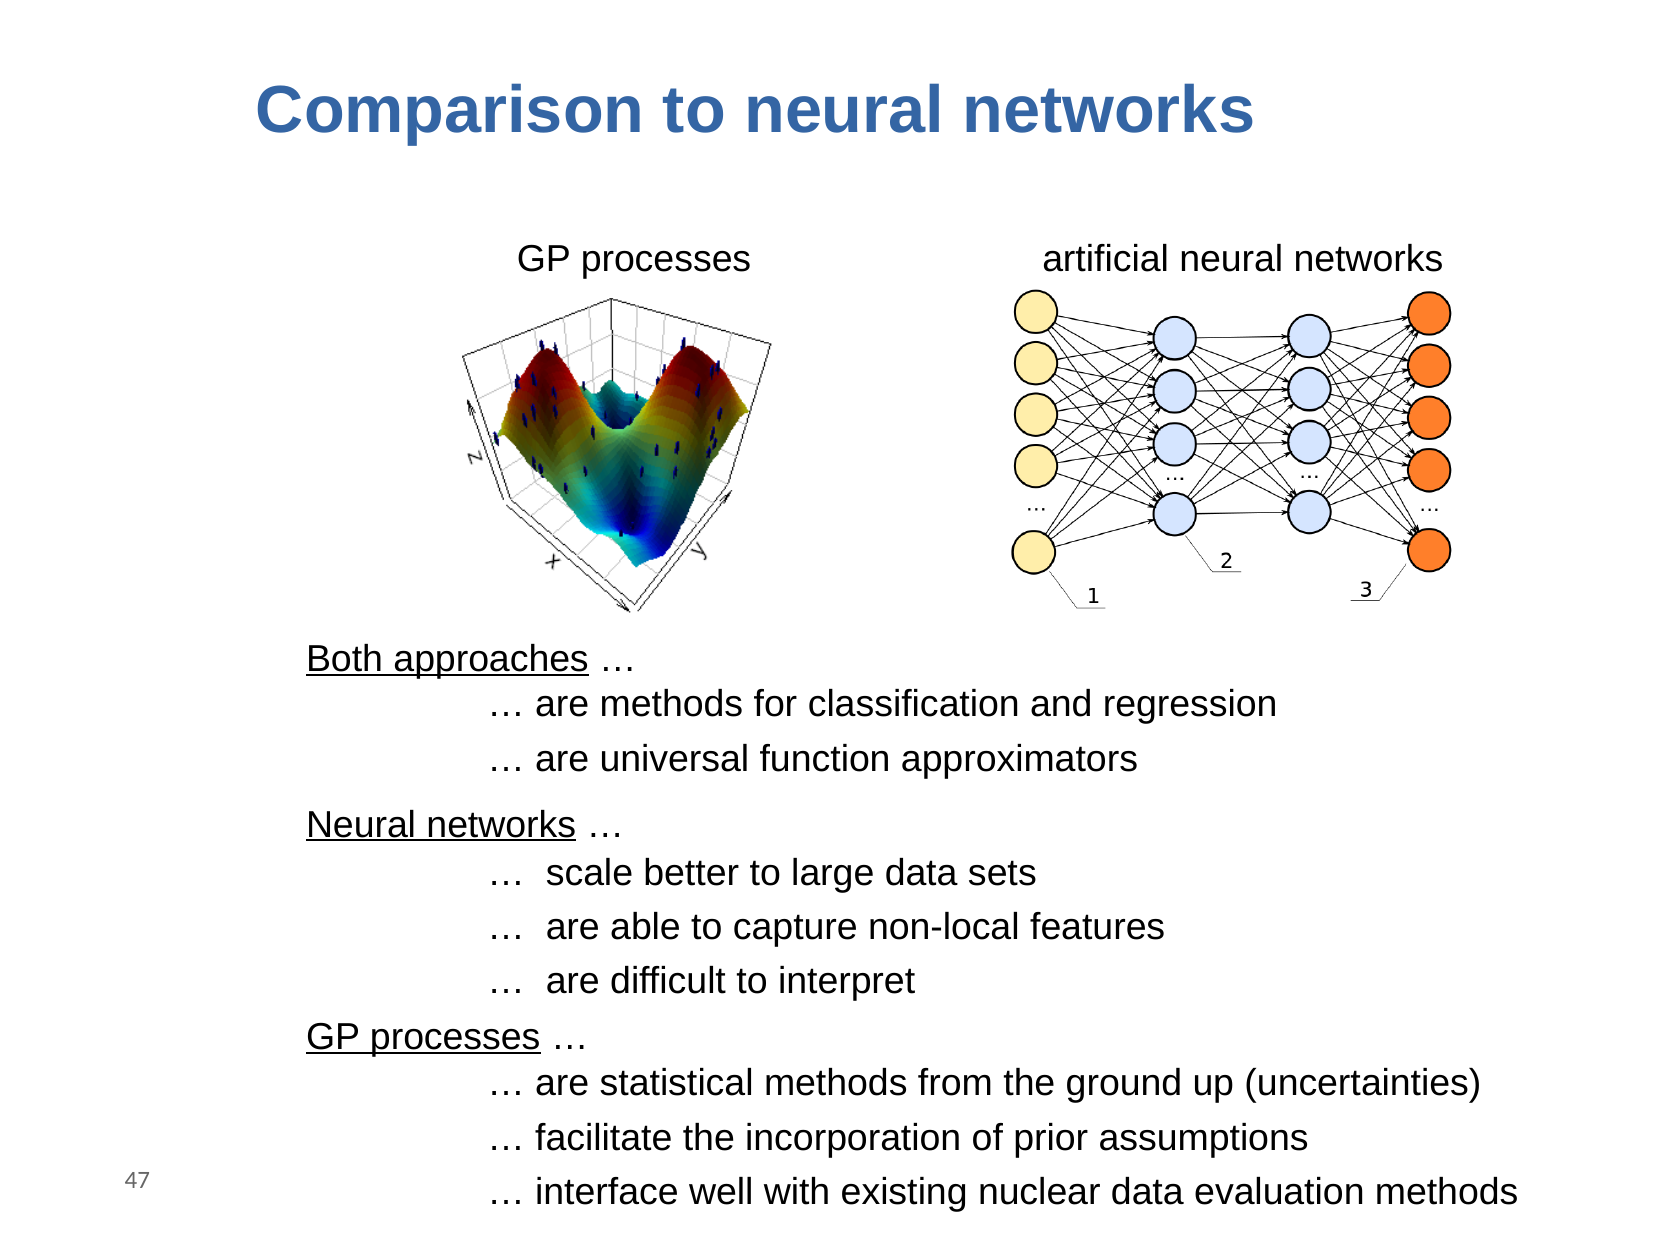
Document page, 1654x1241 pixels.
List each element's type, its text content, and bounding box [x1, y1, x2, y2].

text_box GP processes [502, 230, 767, 288]
text_box … interface well with existing nuclear data evaluation methods [472, 1163, 1534, 1221]
text_box … are difficult to interpret [472, 952, 931, 1010]
text_box artificial neural networks [1027, 230, 1459, 288]
text_box … scale better to large data sets [472, 843, 1052, 898]
text_box Both approaches … [291, 630, 663, 688]
text_box … are able to capture non-local features [472, 898, 1181, 955]
picture [974, 236, 1526, 626]
text_box … are methods for classification and regression [472, 675, 1293, 733]
text_box … are universal function approximators [472, 729, 1164, 787]
title Comparison to neural networks [147, 5, 1365, 213]
picture [450, 286, 780, 626]
text_box GP processes … [291, 1008, 614, 1066]
text_box … facilitate the incorporation of prior assumptions [472, 1108, 1324, 1163]
text_box Neural networks … [291, 795, 650, 853]
text_box … are statistical methods from the ground up (uncertainties) [472, 1054, 1497, 1112]
